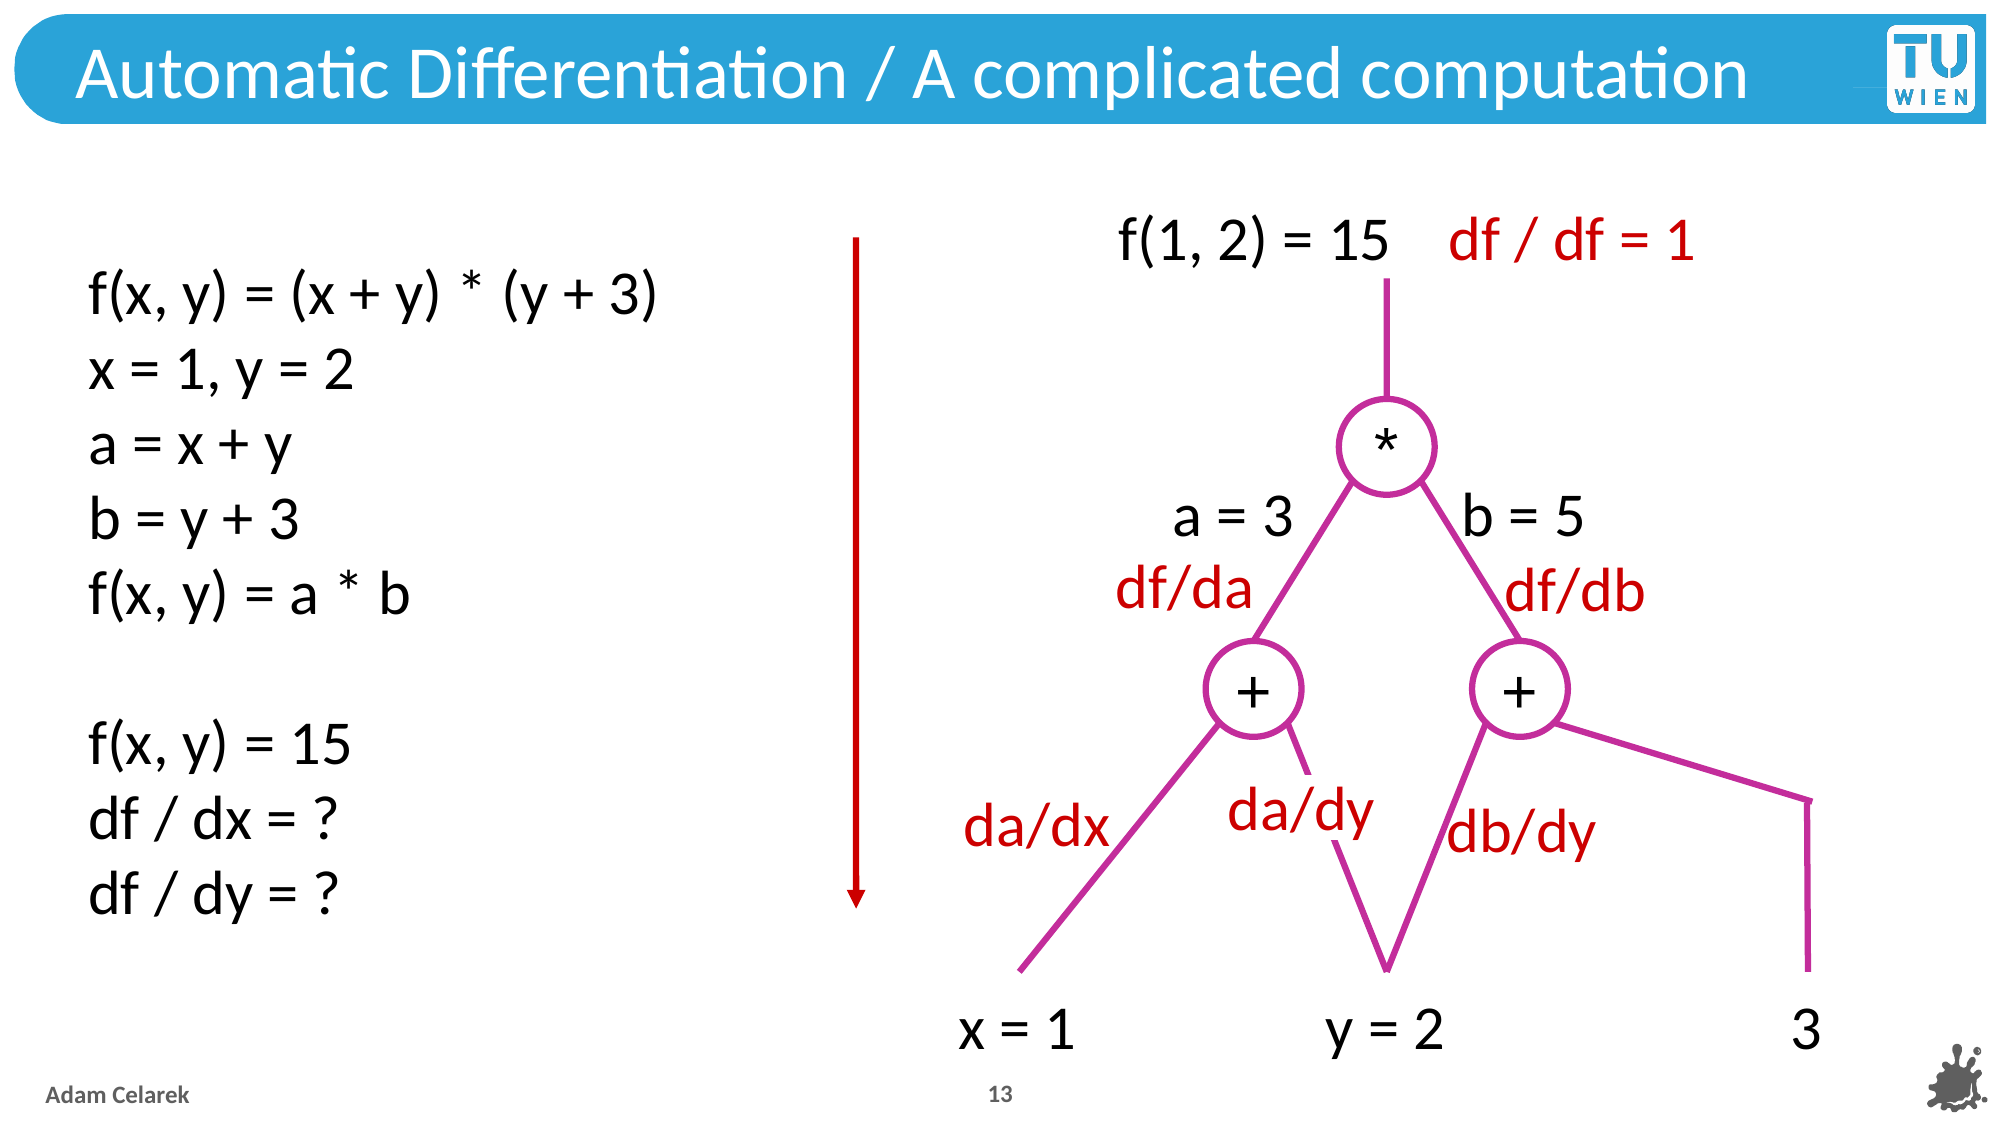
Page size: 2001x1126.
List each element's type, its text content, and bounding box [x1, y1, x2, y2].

text_box a = 3 [1157, 458, 1311, 555]
text_box y = 2 [1310, 971, 1463, 1068]
text_box + [1205, 641, 1302, 737]
text_box f(x, y) = (x + y) * (y + 3) x = 1, y = 2 a = x + y b = y + 3 f(x, y) = a * b f(x, y) = 15 df / dx = ? df / dy = ? [73, 237, 819, 997]
text_box * [1338, 399, 1435, 495]
title Automatic Differentiation / A complicated computation [55, 6, 1854, 132]
text_box db/dy [1431, 774, 1618, 871]
text_box da/dy [1212, 752, 1413, 860]
slide_number <number> [882, 1067, 1119, 1118]
picture [1887, 25, 1975, 113]
text_box + [1472, 641, 1568, 737]
text_box 3 [1775, 971, 1840, 1068]
text_box b = 5 df/db [1446, 458, 1939, 555]
footer Adam Celarek [25, 1068, 837, 1118]
text_box da/dx [949, 769, 1157, 877]
text_box x = 1 [943, 971, 1096, 1068]
text_box f(1, 2) = 15 df / df = 1 [978, 182, 1837, 279]
text_box a = 3 [1180, 523, 1193, 531]
text_box df/da [893, 531, 1284, 627]
